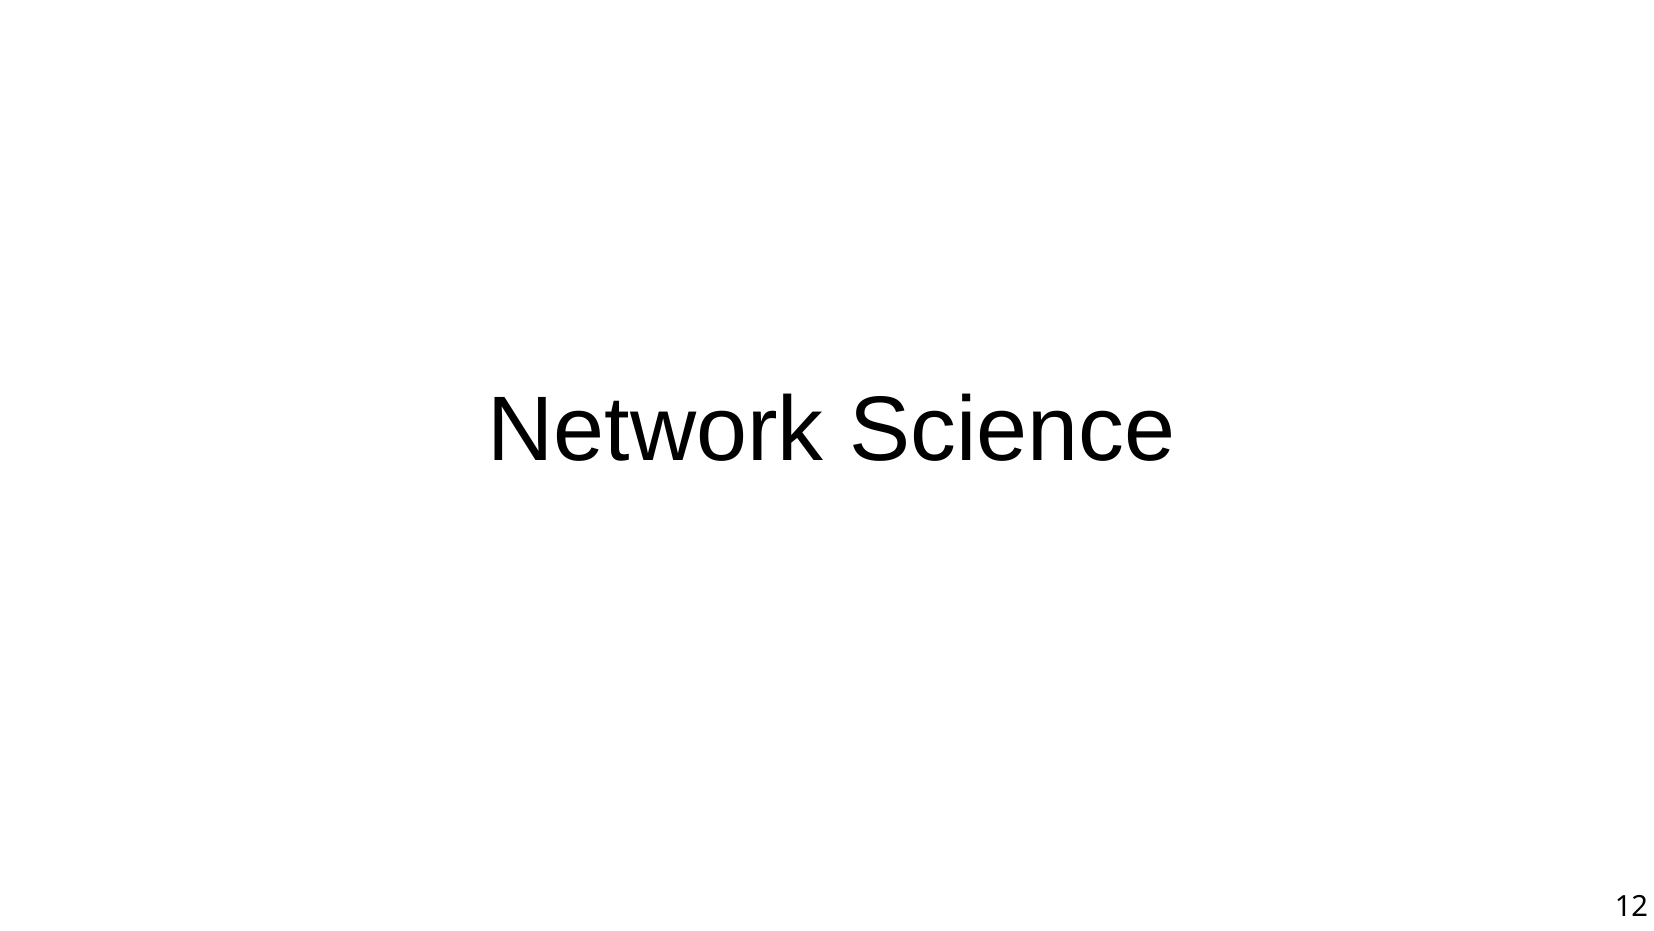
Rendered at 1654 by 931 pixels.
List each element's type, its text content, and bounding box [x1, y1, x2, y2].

title Network Science [87, 350, 1576, 507]
